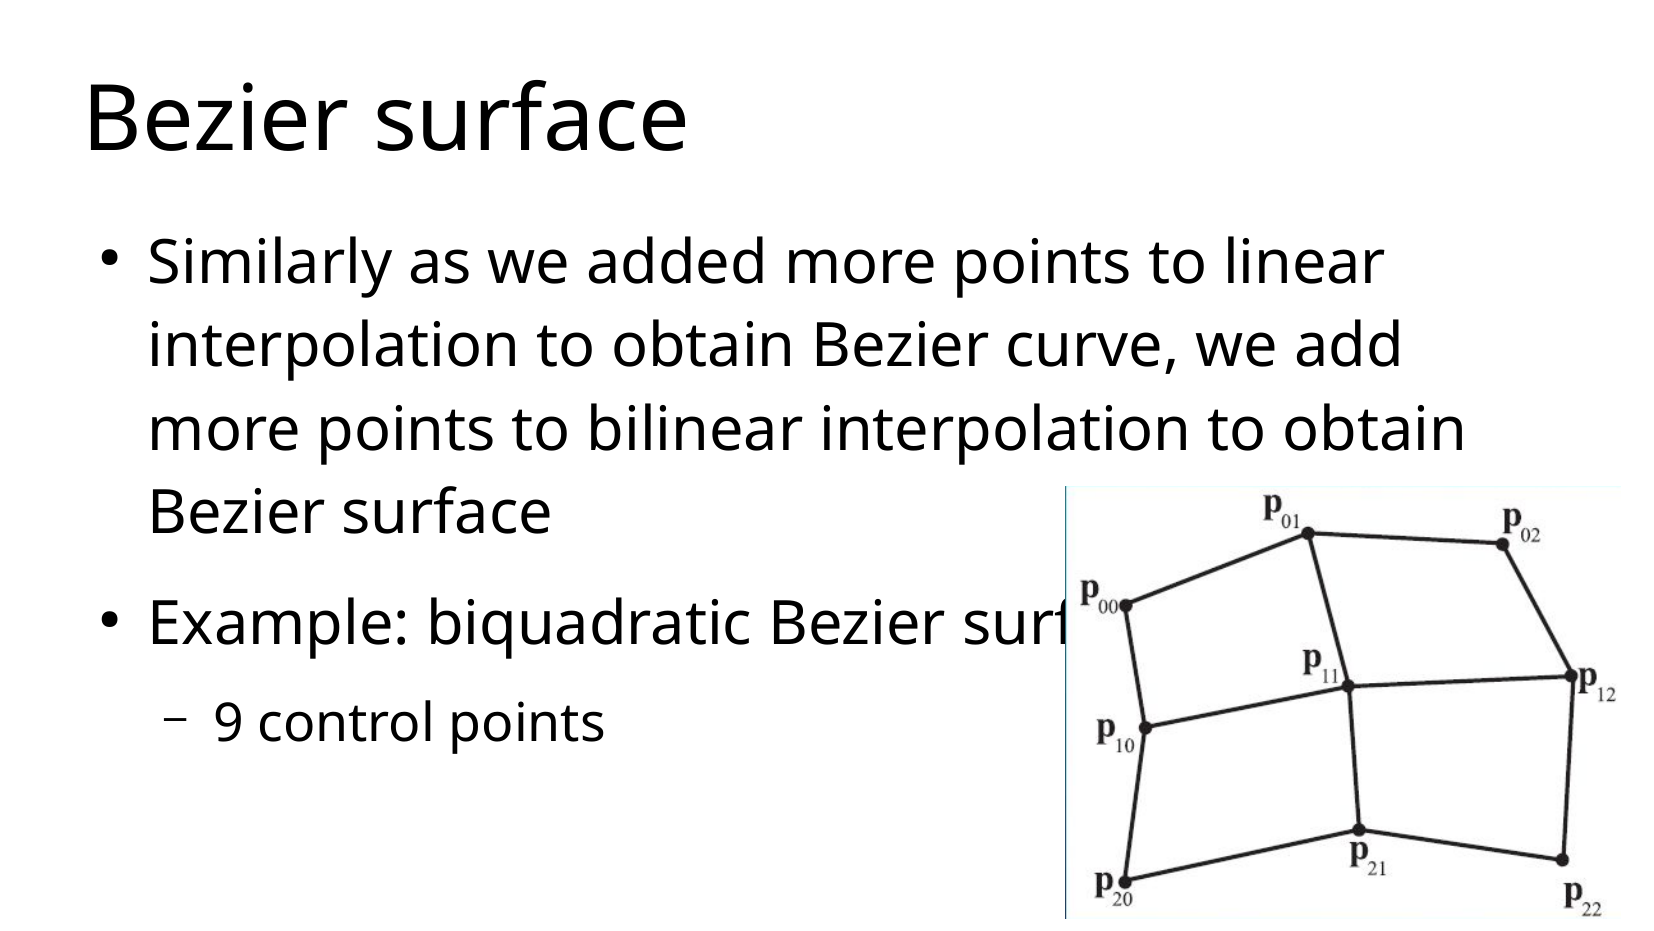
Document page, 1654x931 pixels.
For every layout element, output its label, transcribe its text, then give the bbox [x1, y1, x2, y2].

title Bezier surface [82, 37, 1571, 193]
picture [1065, 486, 1621, 919]
list Similarly as we added more points to linear interpolation to obtain Bezier curve, we add more points to bilinear interpolation to obtain Bezier surface Example: biquadratic Bezier surface: 9 control points [82, 217, 1571, 758]
